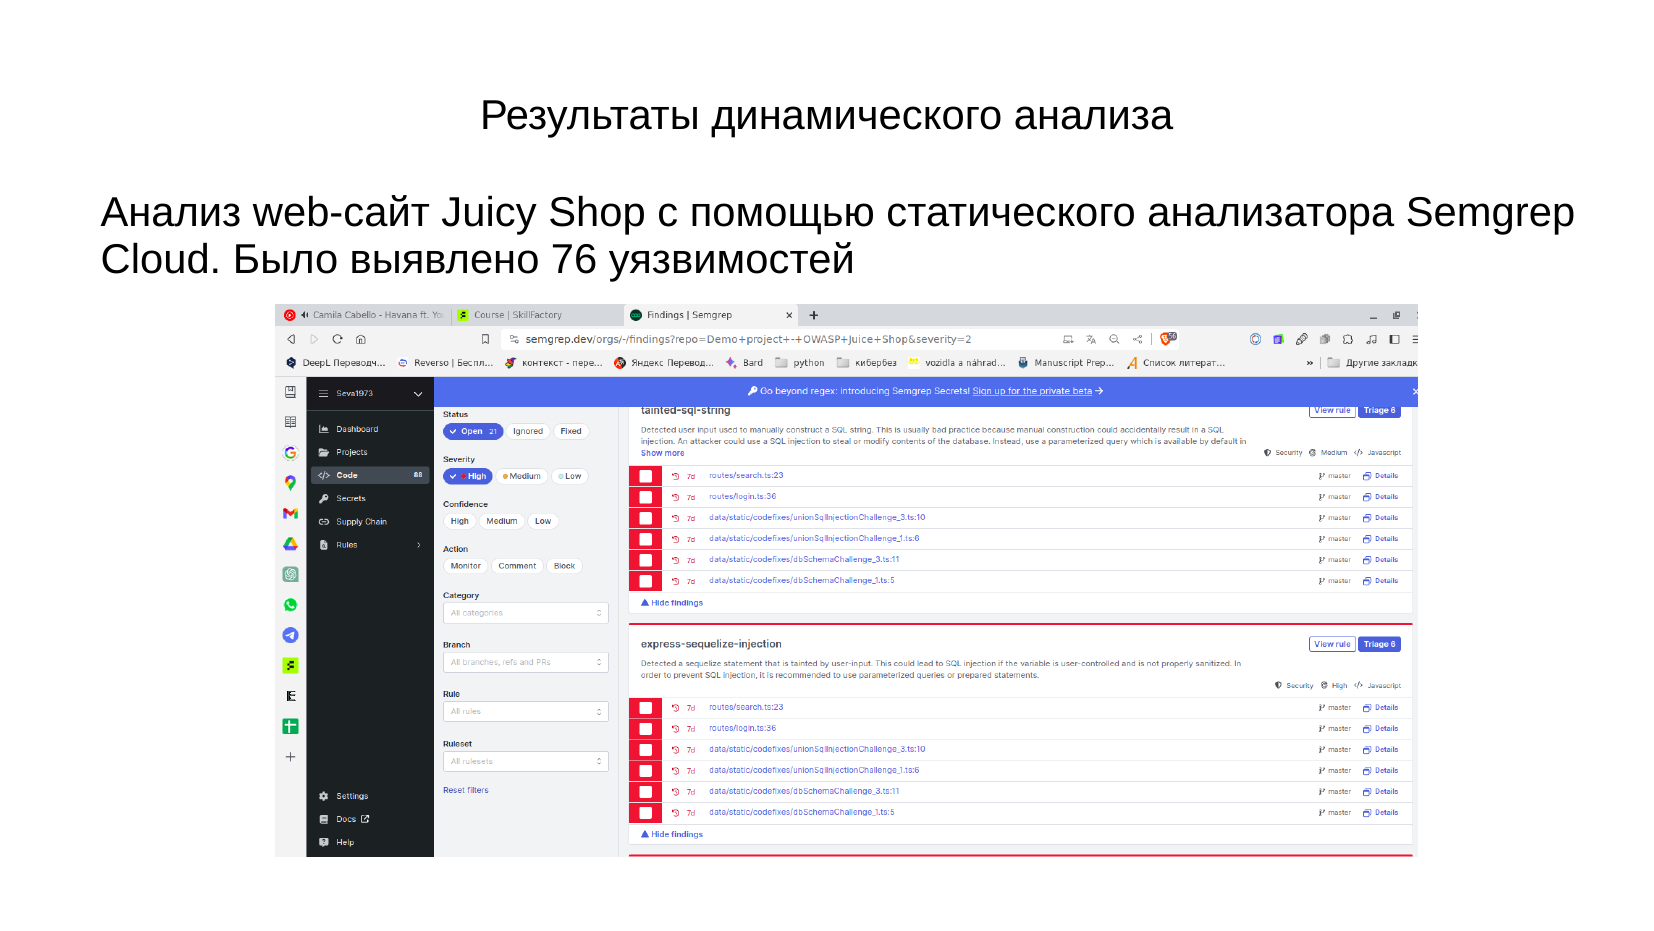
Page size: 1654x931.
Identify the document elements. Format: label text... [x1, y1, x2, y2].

picture [275, 304, 1418, 857]
title Результаты динамического анализа [82, 12, 1571, 218]
list Анализ web-сайт Juicy Shop с помощью статического анализатора Semgrep Cloud. Было выявлено 76 уязвимостей [100, 188, 1595, 296]
